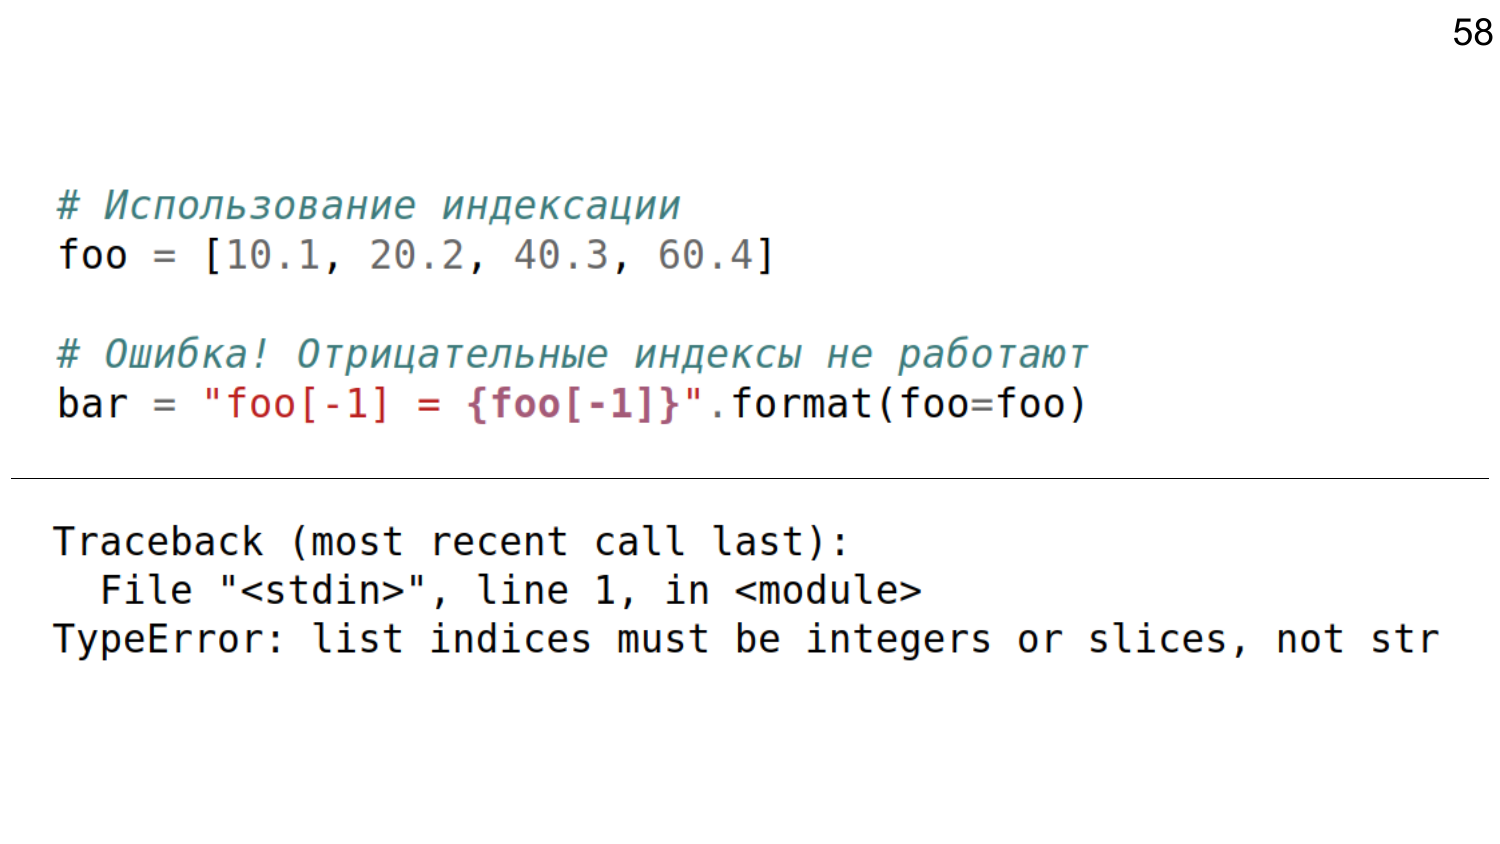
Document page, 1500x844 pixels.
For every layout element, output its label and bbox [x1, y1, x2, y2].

picture [39, 512, 1453, 671]
picture [47, 175, 1101, 444]
